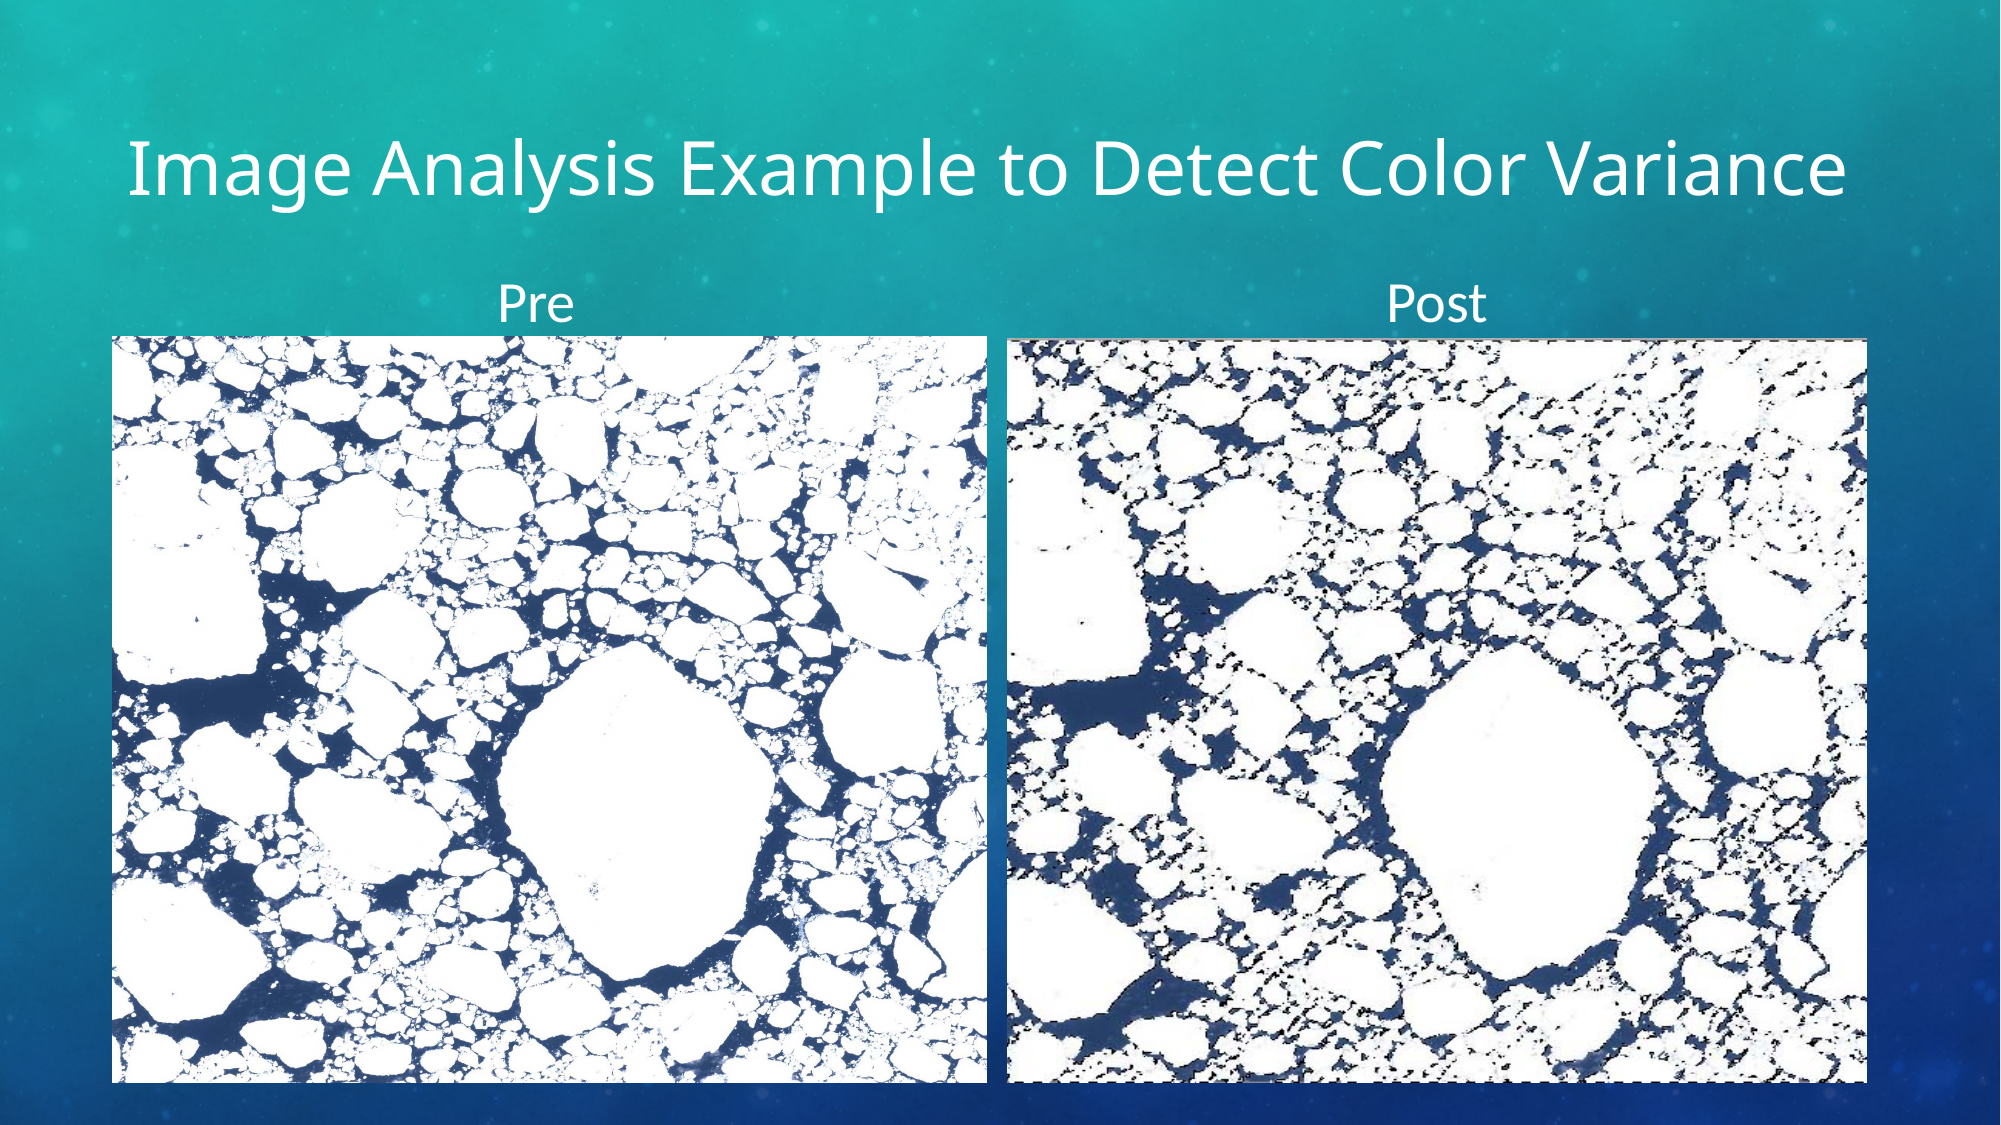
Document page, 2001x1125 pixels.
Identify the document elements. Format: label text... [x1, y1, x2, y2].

list Post [1049, 246, 1825, 338]
title Image Analysis Example to Detect Color Variance [112, 46, 1901, 286]
list Pre [150, 246, 923, 336]
picture [0, 0, 2001, 1125]
